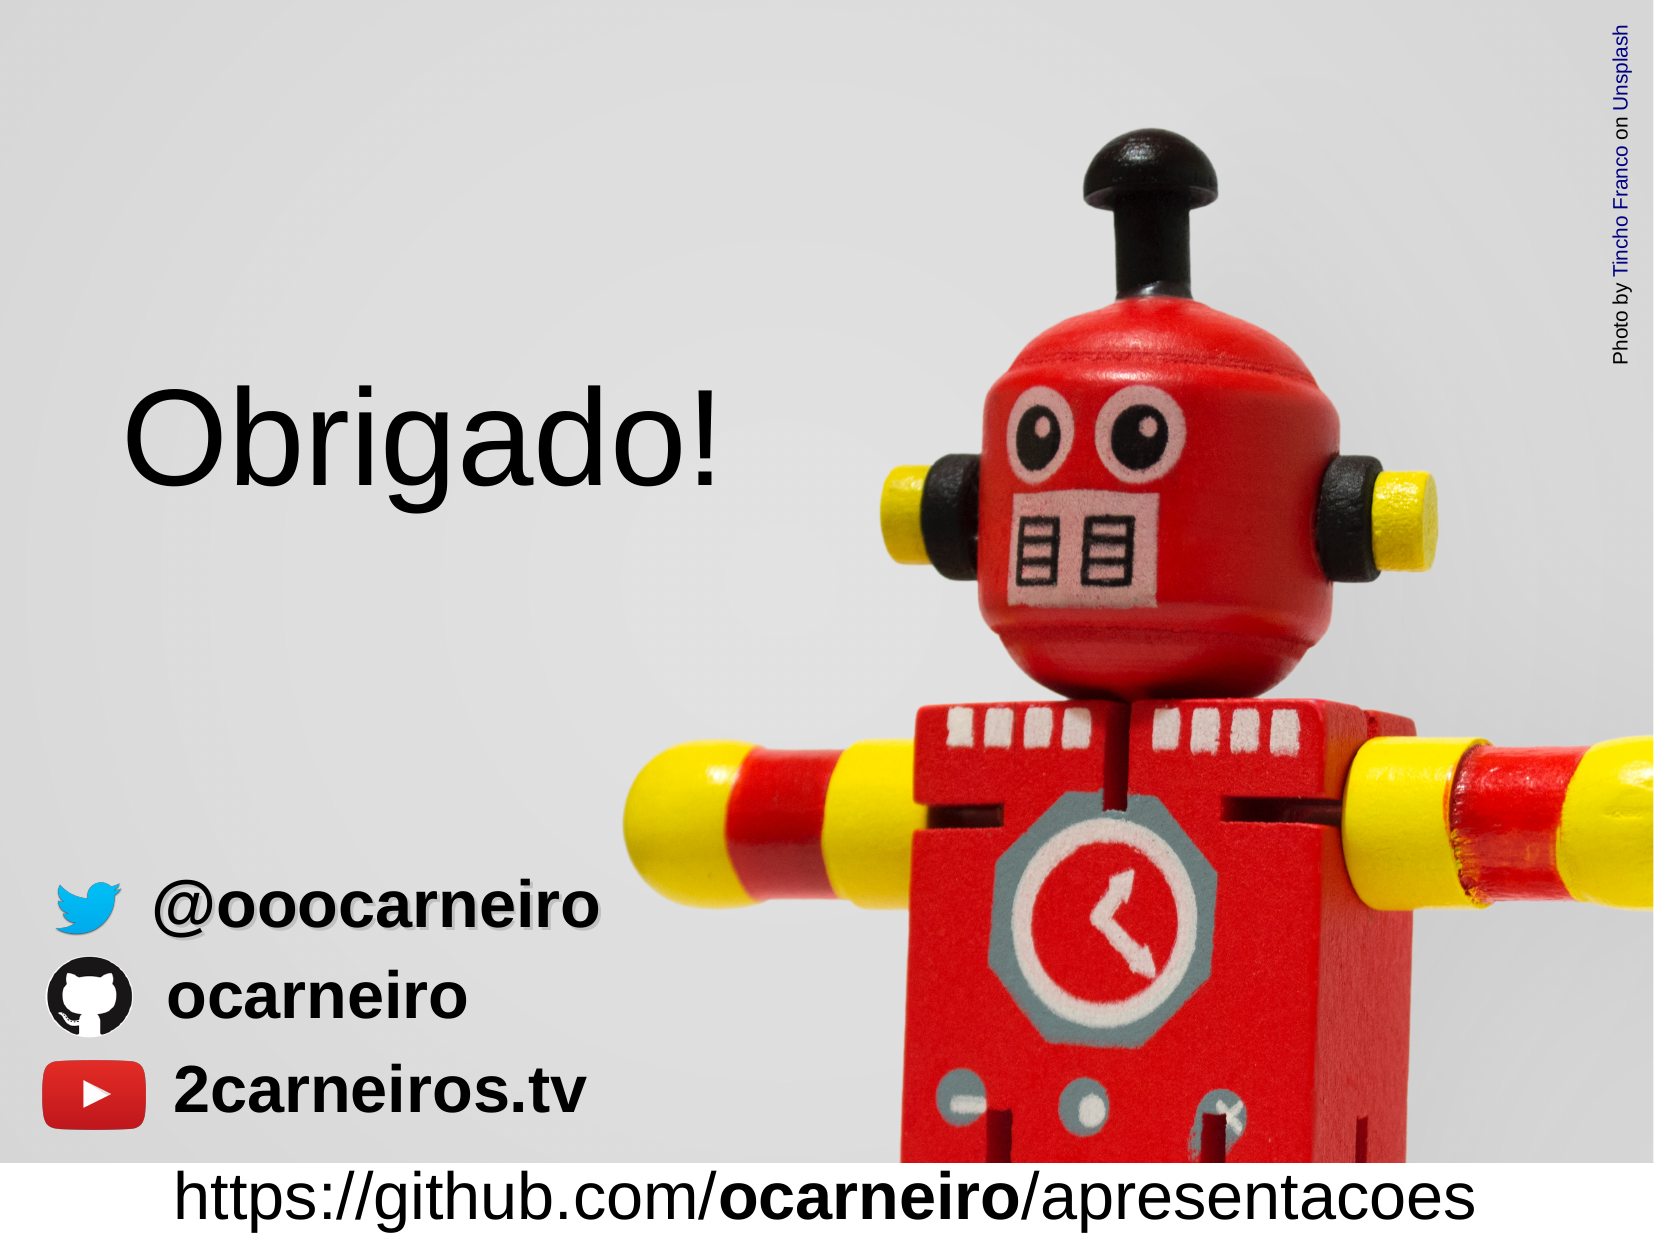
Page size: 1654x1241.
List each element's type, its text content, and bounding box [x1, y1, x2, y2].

text_box Photo by Tincho Franco on Unsplash [1601, 9, 1640, 381]
text_box @ooocarneiro [136, 859, 642, 950]
text_box ocarneiro [151, 950, 547, 1051]
text_box Obrigado! [106, 353, 741, 523]
picture [0, 0, 1654, 1151]
text_box https://github.com/ocarneiro/apresentacoes [0, 1151, 1654, 1241]
text_box 2carneiros.tv [158, 1044, 603, 1146]
